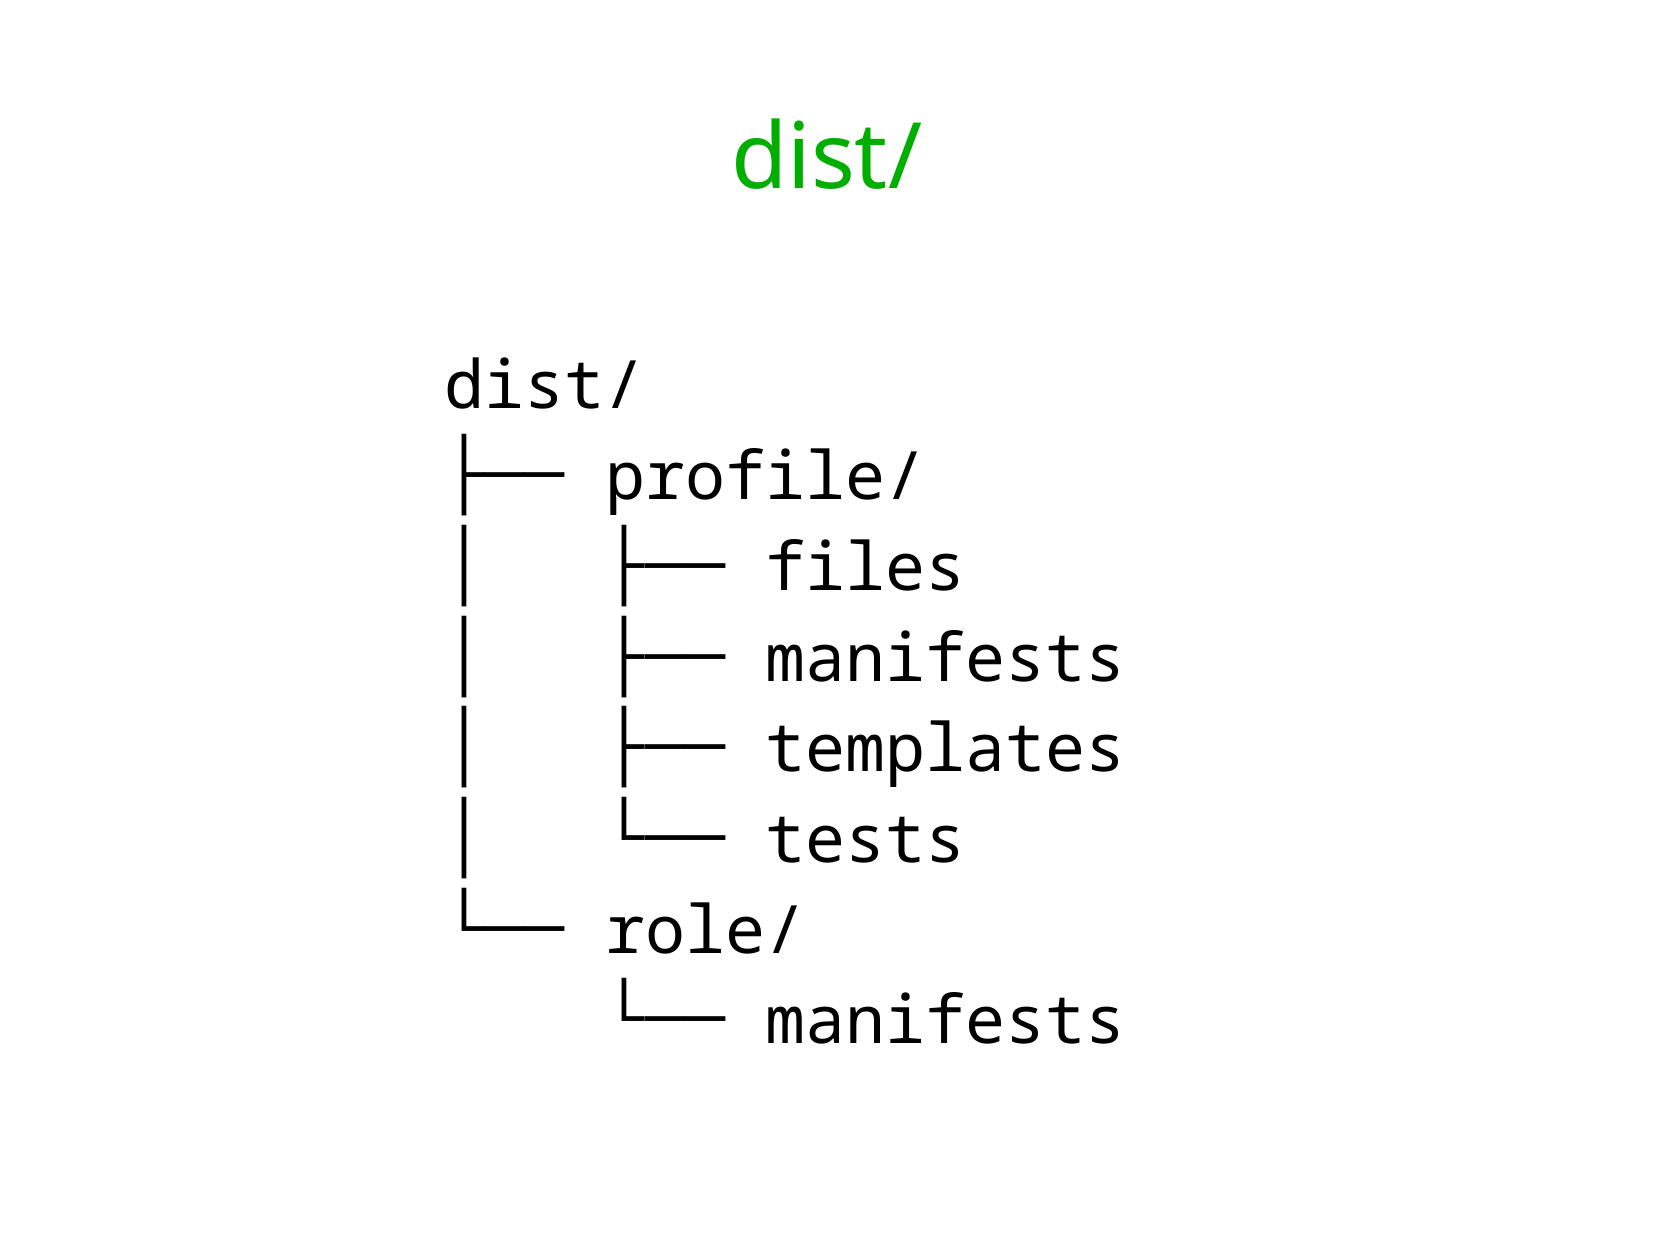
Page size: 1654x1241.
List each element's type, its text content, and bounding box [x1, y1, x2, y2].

text_box dist/ ├── profile/ │ ├── files │ ├── manifests │ ├── templates │ └── tests └── role/ └── manifests [430, 330, 1145, 1043]
title dist/ [82, 49, 1571, 257]
